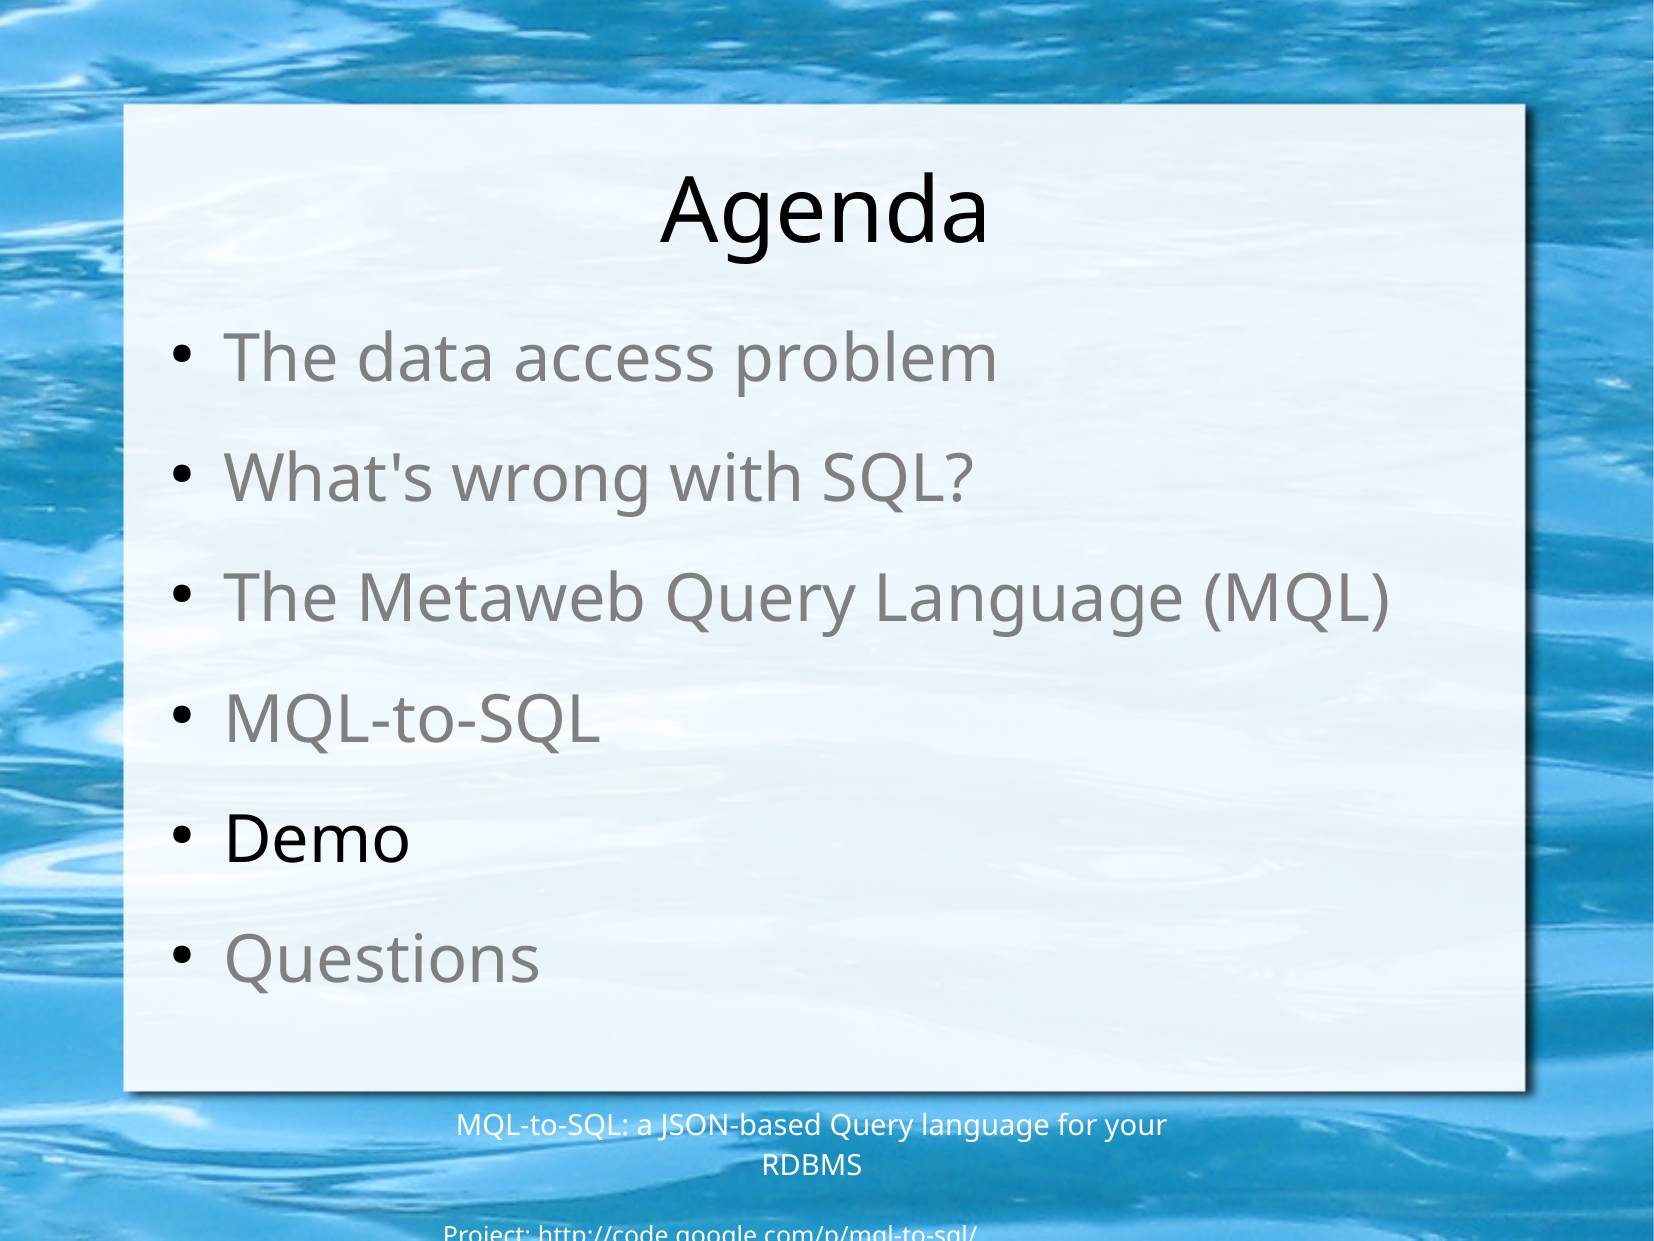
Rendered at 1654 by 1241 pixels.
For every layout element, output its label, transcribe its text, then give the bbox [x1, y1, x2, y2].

picture [575, 1232, 583, 1241]
list The data access problem What's wrong with SQL? The Metaweb Query Language (MQL) MQL-to-SQL Demo Questions [152, 310, 1511, 925]
picture [827, 1232, 835, 1241]
picture [804, 1232, 810, 1241]
picture [861, 1232, 867, 1241]
picture [541, 1232, 548, 1241]
picture [471, 1232, 478, 1241]
picture [780, 1232, 787, 1241]
picture [679, 1232, 686, 1241]
picture [876, 1232, 883, 1241]
picture [852, 1232, 859, 1241]
picture [447, 1228, 454, 1235]
picture [795, 1232, 802, 1241]
picture [0, 0, 1654, 1241]
title Agenda [147, 118, 1506, 296]
picture [725, 1232, 732, 1241]
picture [694, 1232, 701, 1241]
picture [914, 1232, 921, 1241]
picture [710, 1232, 717, 1241]
picture [950, 1232, 957, 1241]
picture [643, 1232, 650, 1241]
picture [628, 1232, 635, 1241]
